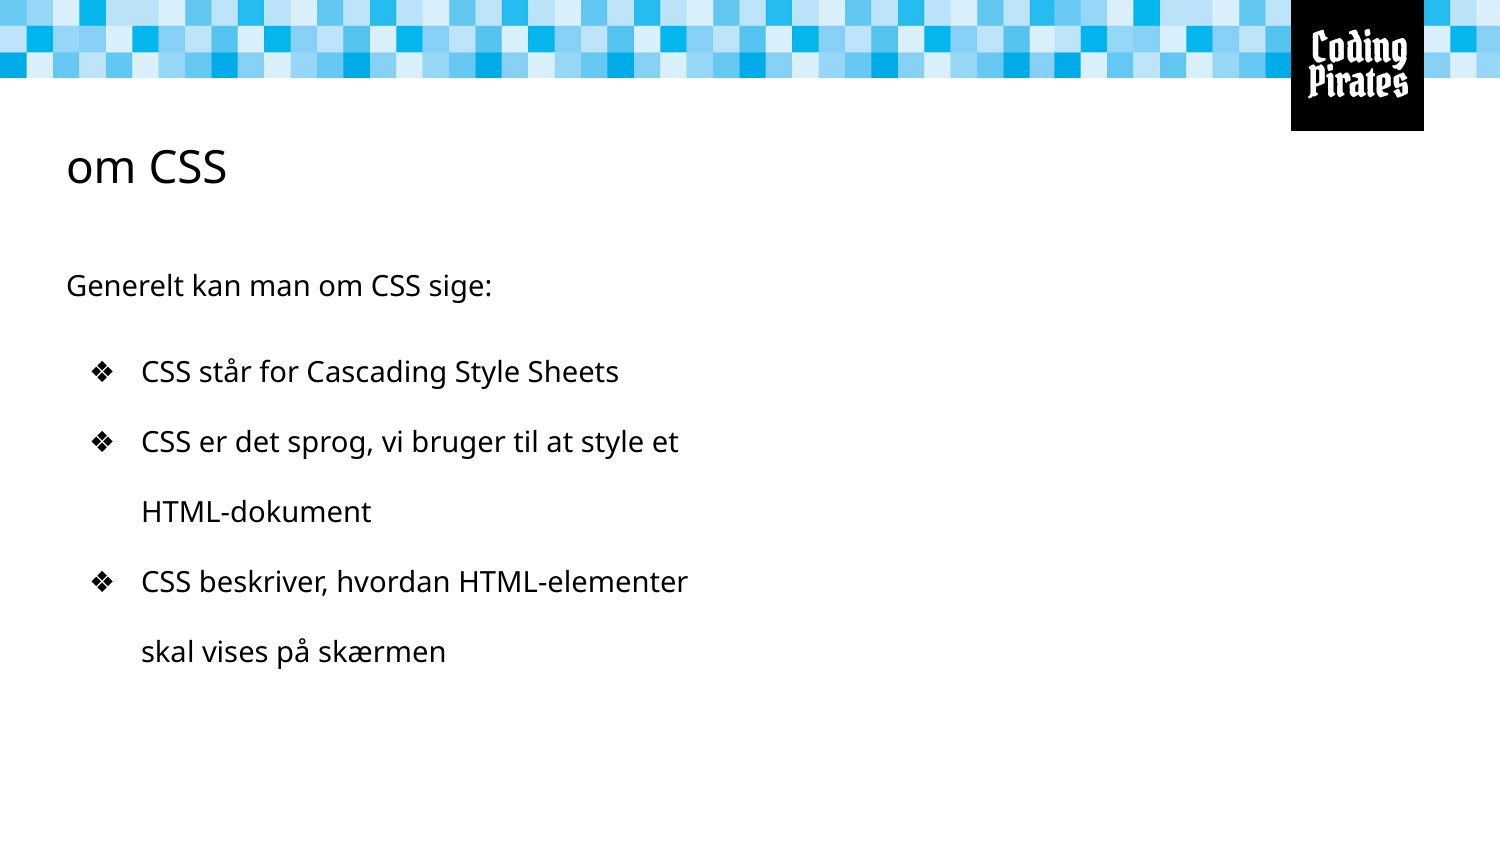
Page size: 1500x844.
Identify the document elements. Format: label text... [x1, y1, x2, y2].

picture [0, 0, 1056, 78]
list Generelt kan man om CSS sige: CSS står for Cascading Style Sheets CSS er det sprog, vi bruger til at style et HTML-dokument CSS beskriver, hvordan HTML-elementer skal vises på skærmen [51, 216, 750, 800]
picture [1291, 0, 1424, 131]
title om CSS [51, 123, 1223, 217]
